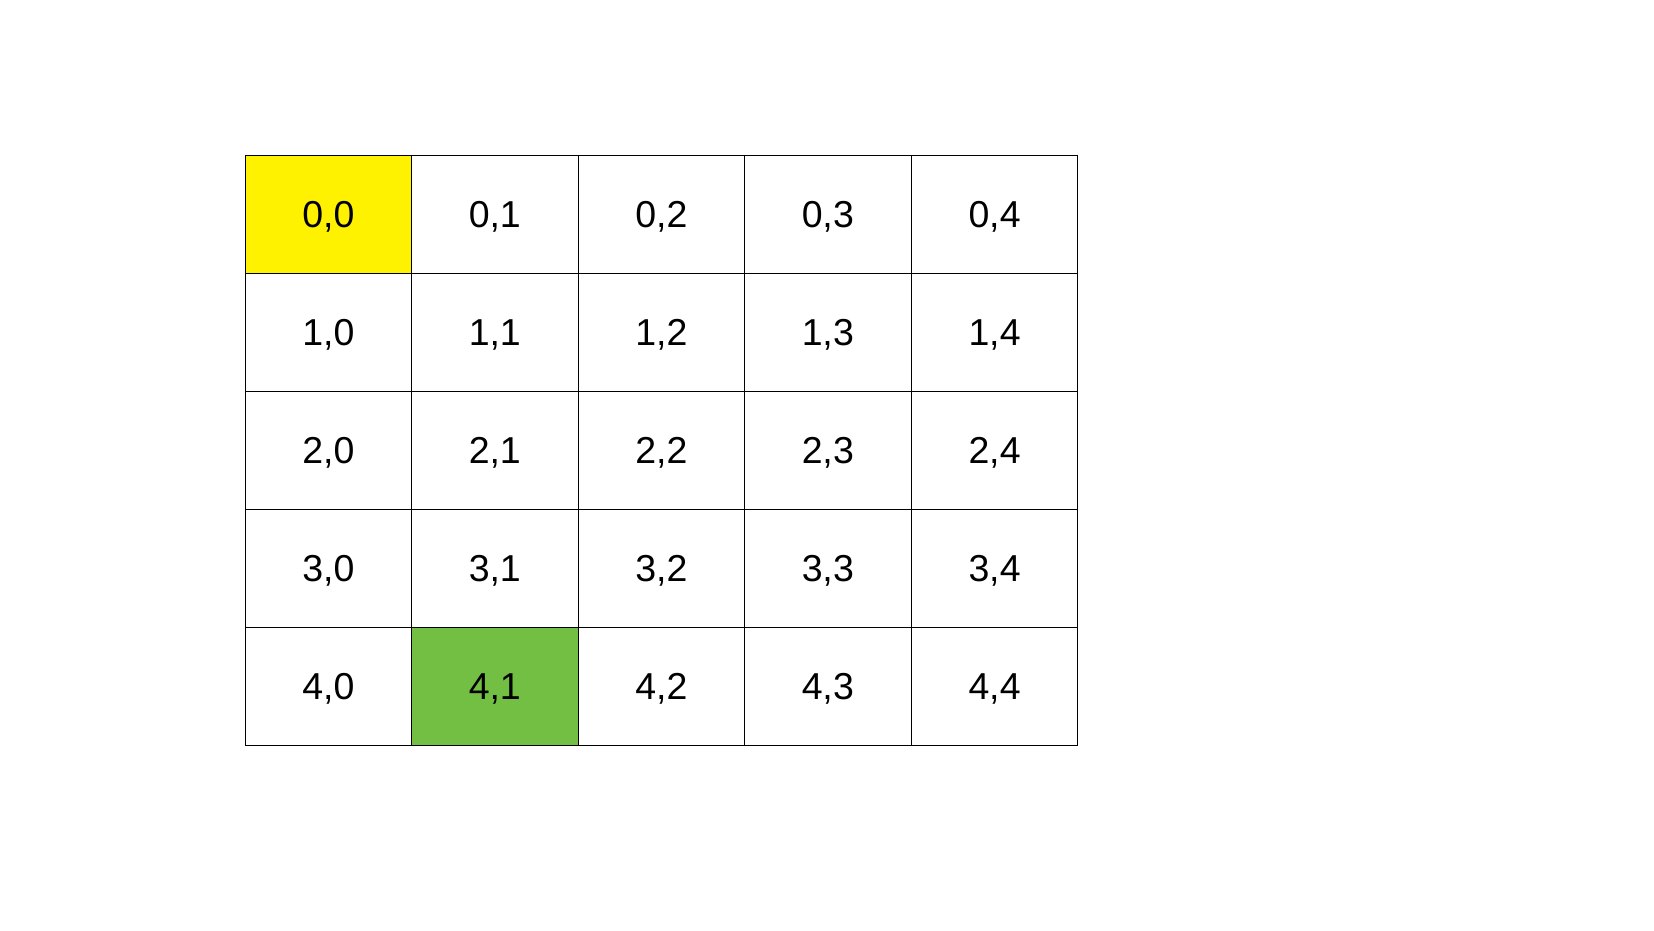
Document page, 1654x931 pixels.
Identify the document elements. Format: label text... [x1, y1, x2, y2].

table_cell 1,4 [912, 274, 1077, 391]
table_cell 4,2 [579, 628, 744, 745]
table_cell 1,0 [246, 274, 411, 391]
table_cell 2,0 [246, 392, 411, 509]
table_header 0,0 [246, 156, 411, 273]
table_cell 1,2 [579, 274, 744, 391]
table_cell 4,3 [745, 628, 911, 745]
table_cell 3,1 [412, 510, 578, 627]
table_cell 4,1 [412, 628, 578, 745]
table_header 0,3 [745, 156, 911, 273]
table_cell 3,2 [579, 510, 744, 627]
table_cell 3,4 [912, 510, 1077, 627]
table_cell 2,1 [412, 392, 578, 509]
table_cell 4,4 [912, 628, 1077, 745]
table_cell 2,3 [745, 392, 911, 509]
table_cell 4,0 [246, 628, 411, 745]
table_cell 1,3 [745, 274, 911, 391]
table_header 0,4 [912, 156, 1077, 273]
table_header 0,1 [412, 156, 578, 273]
table_cell 1,1 [412, 274, 578, 391]
table_cell 3,3 [745, 510, 911, 627]
table_cell 2,2 [579, 392, 744, 509]
table_header 0,2 [579, 156, 744, 273]
table_cell 2,4 [912, 392, 1077, 509]
table_cell 3,0 [246, 510, 411, 627]
